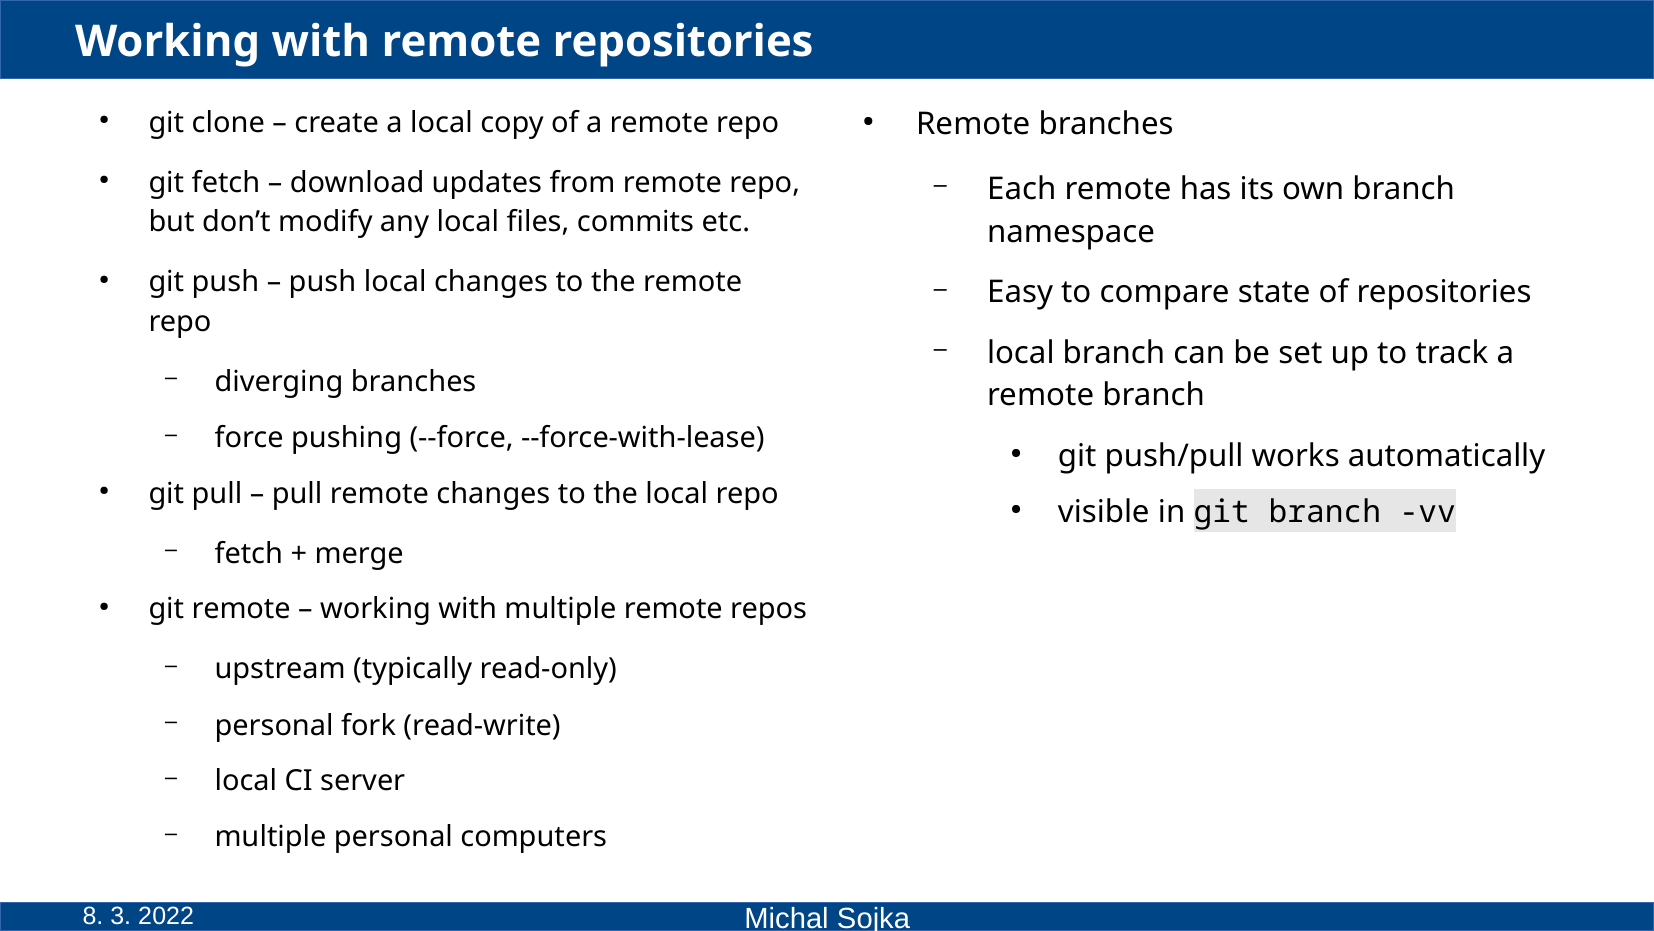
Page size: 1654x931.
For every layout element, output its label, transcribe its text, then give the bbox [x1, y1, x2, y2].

list Remote branches Each remote has its own branch namespace Easy to compare state of repositories local branch can be set up to track a remote branch git push/pull works automatically visible in git branch -vv [845, 101, 1572, 878]
list git clone – create a local copy of a remote repo git fetch – download updates from remote repo, but don’t modify any local files, commits etc. git push – push local changes to the remote repo diverging branches force pushing (--force, --force-with-lease) git pull – pull remote changes to the local repo fetch + merge git remote – working with multiple remote repos upstream (typically read-only) personal fork (read-write) local CI server multiple personal computers [82, 101, 809, 878]
title Working with remote repositories [75, 0, 1654, 79]
